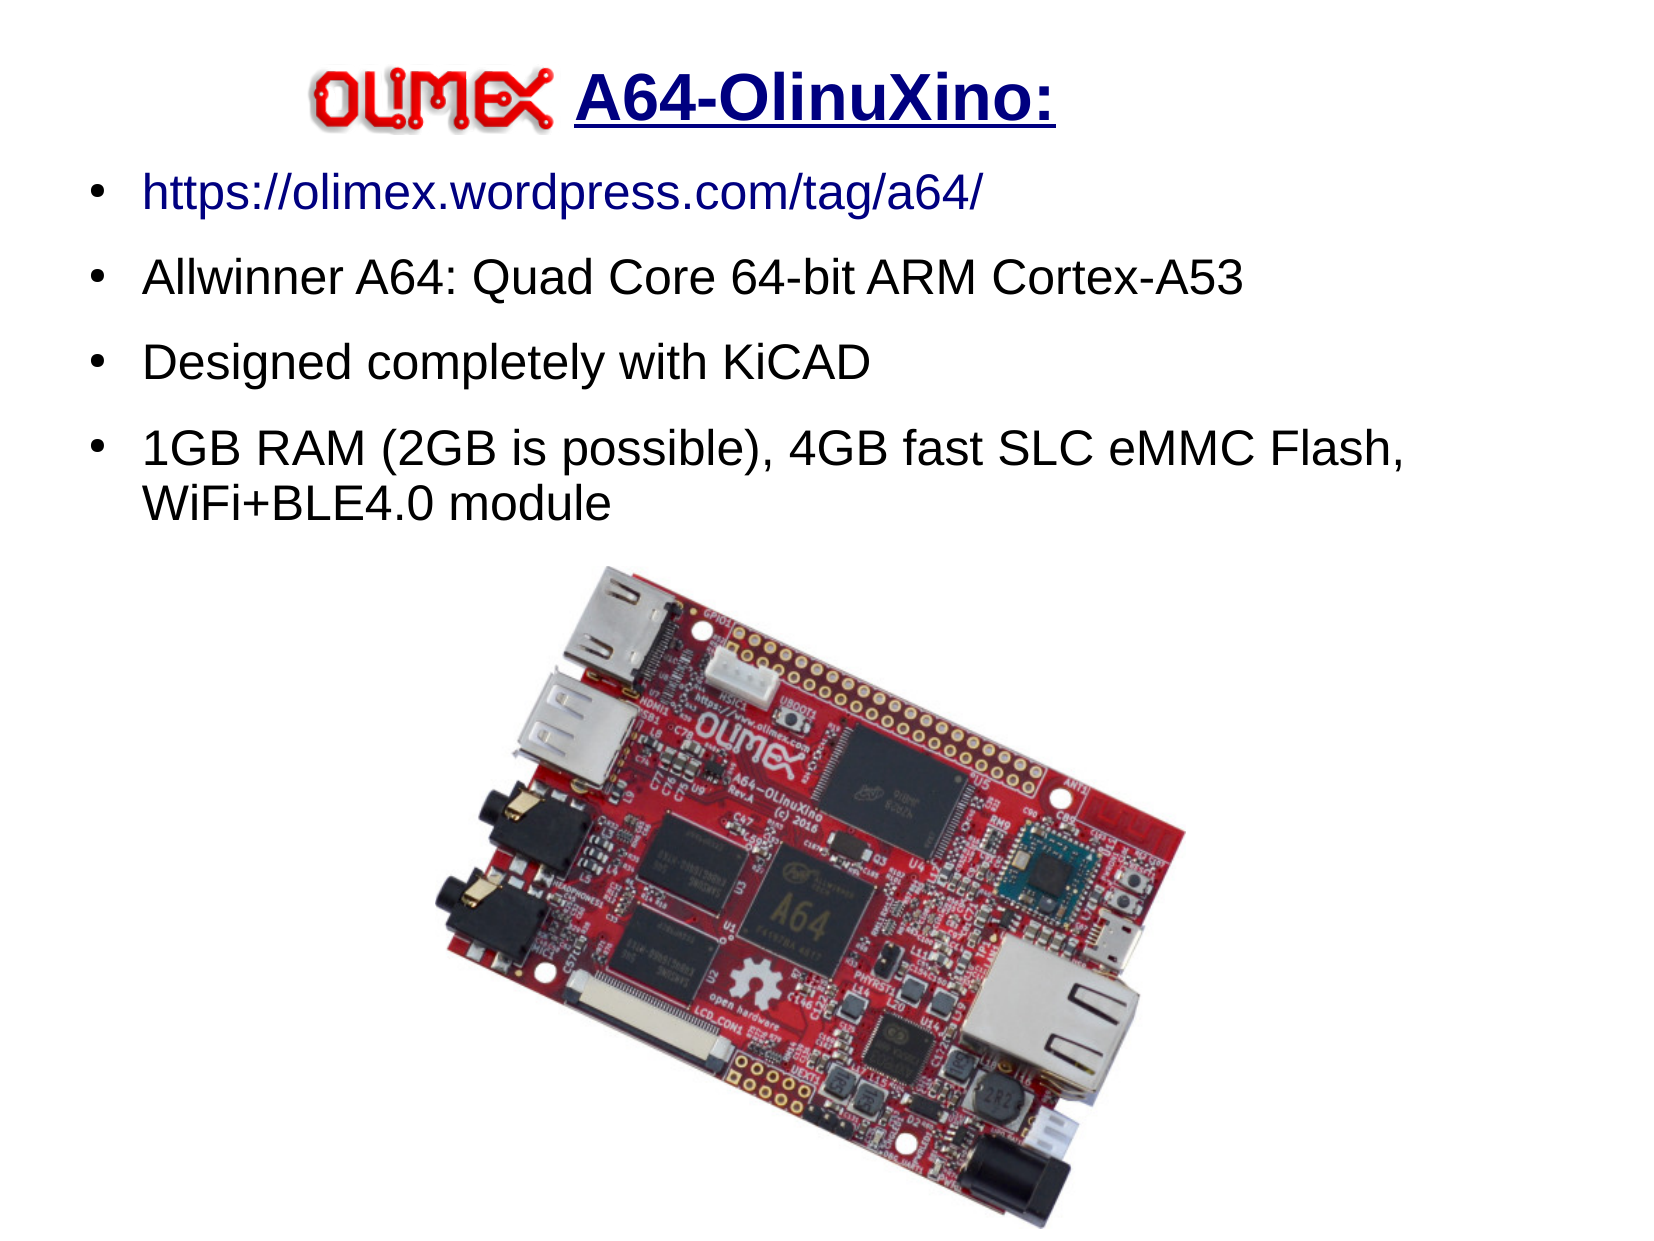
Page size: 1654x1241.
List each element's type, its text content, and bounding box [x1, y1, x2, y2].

list A64-OlinuXino: https://olimex.wordpress.com/tag/a64/ Allwinner A64: Quad Core 64-bit ARM Cortex-A53 Designed completely with KiCAD 1GB RAM (2GB is possible), 4GB fast SLC eMMC Flash, WiFi+BLE4.0 module [70, 59, 1560, 780]
picture [298, 61, 571, 136]
picture [435, 566, 1186, 1229]
